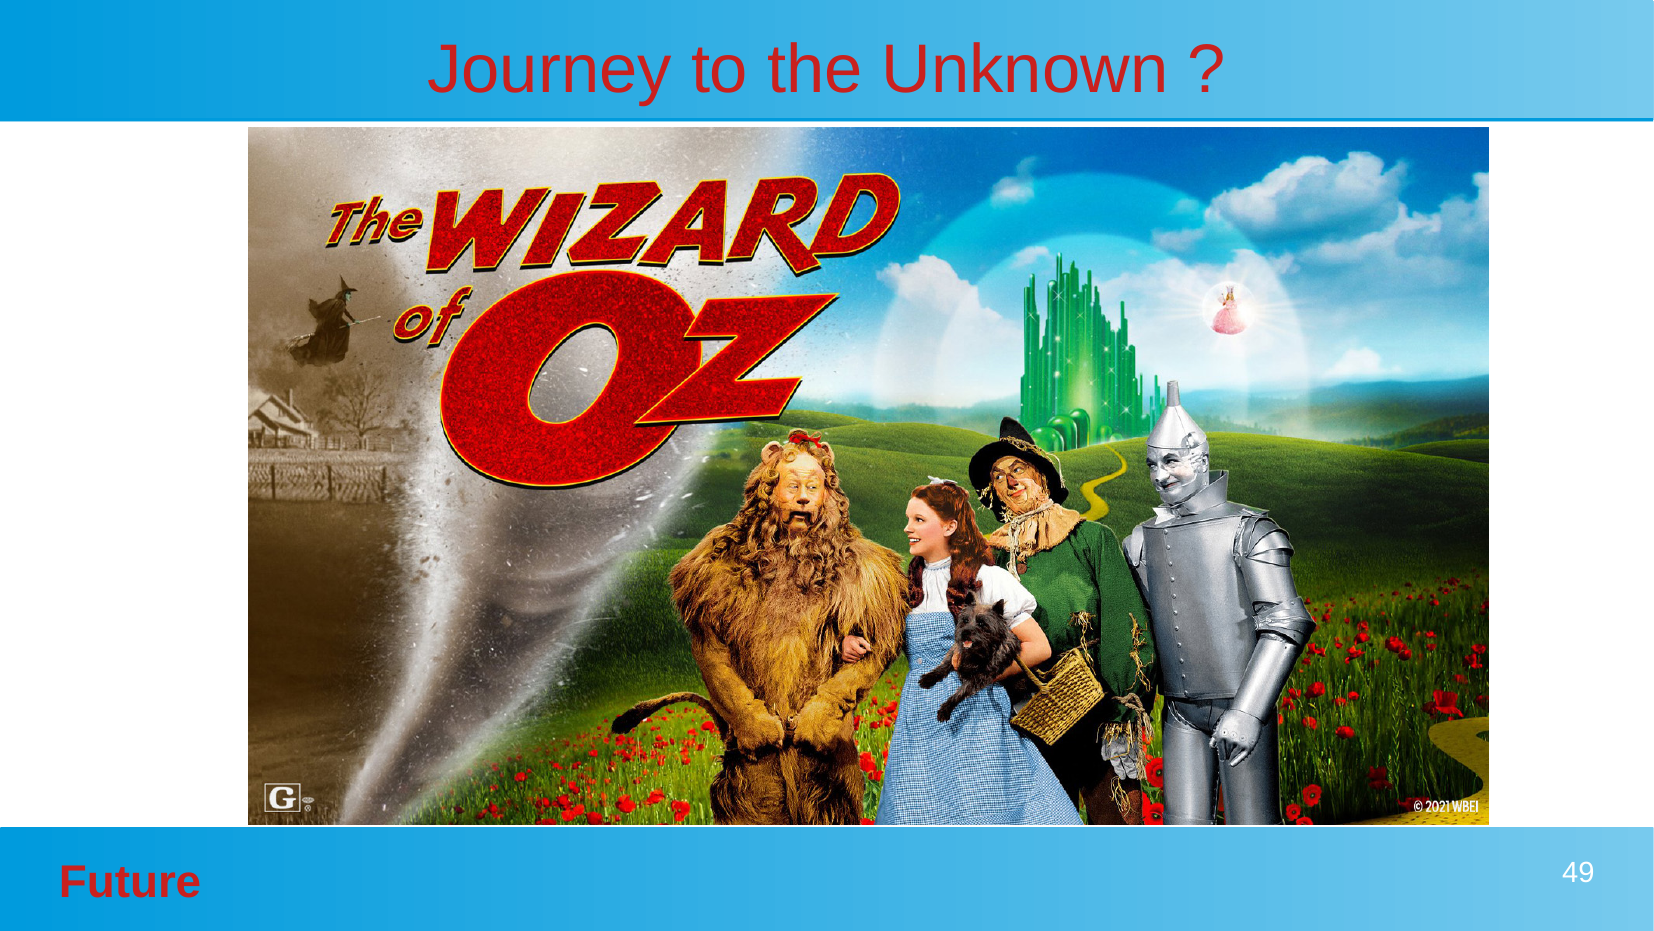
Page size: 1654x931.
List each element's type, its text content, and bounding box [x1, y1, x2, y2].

title Journey to the Unknown ? [59, 29, 1595, 108]
picture [248, 127, 1489, 826]
